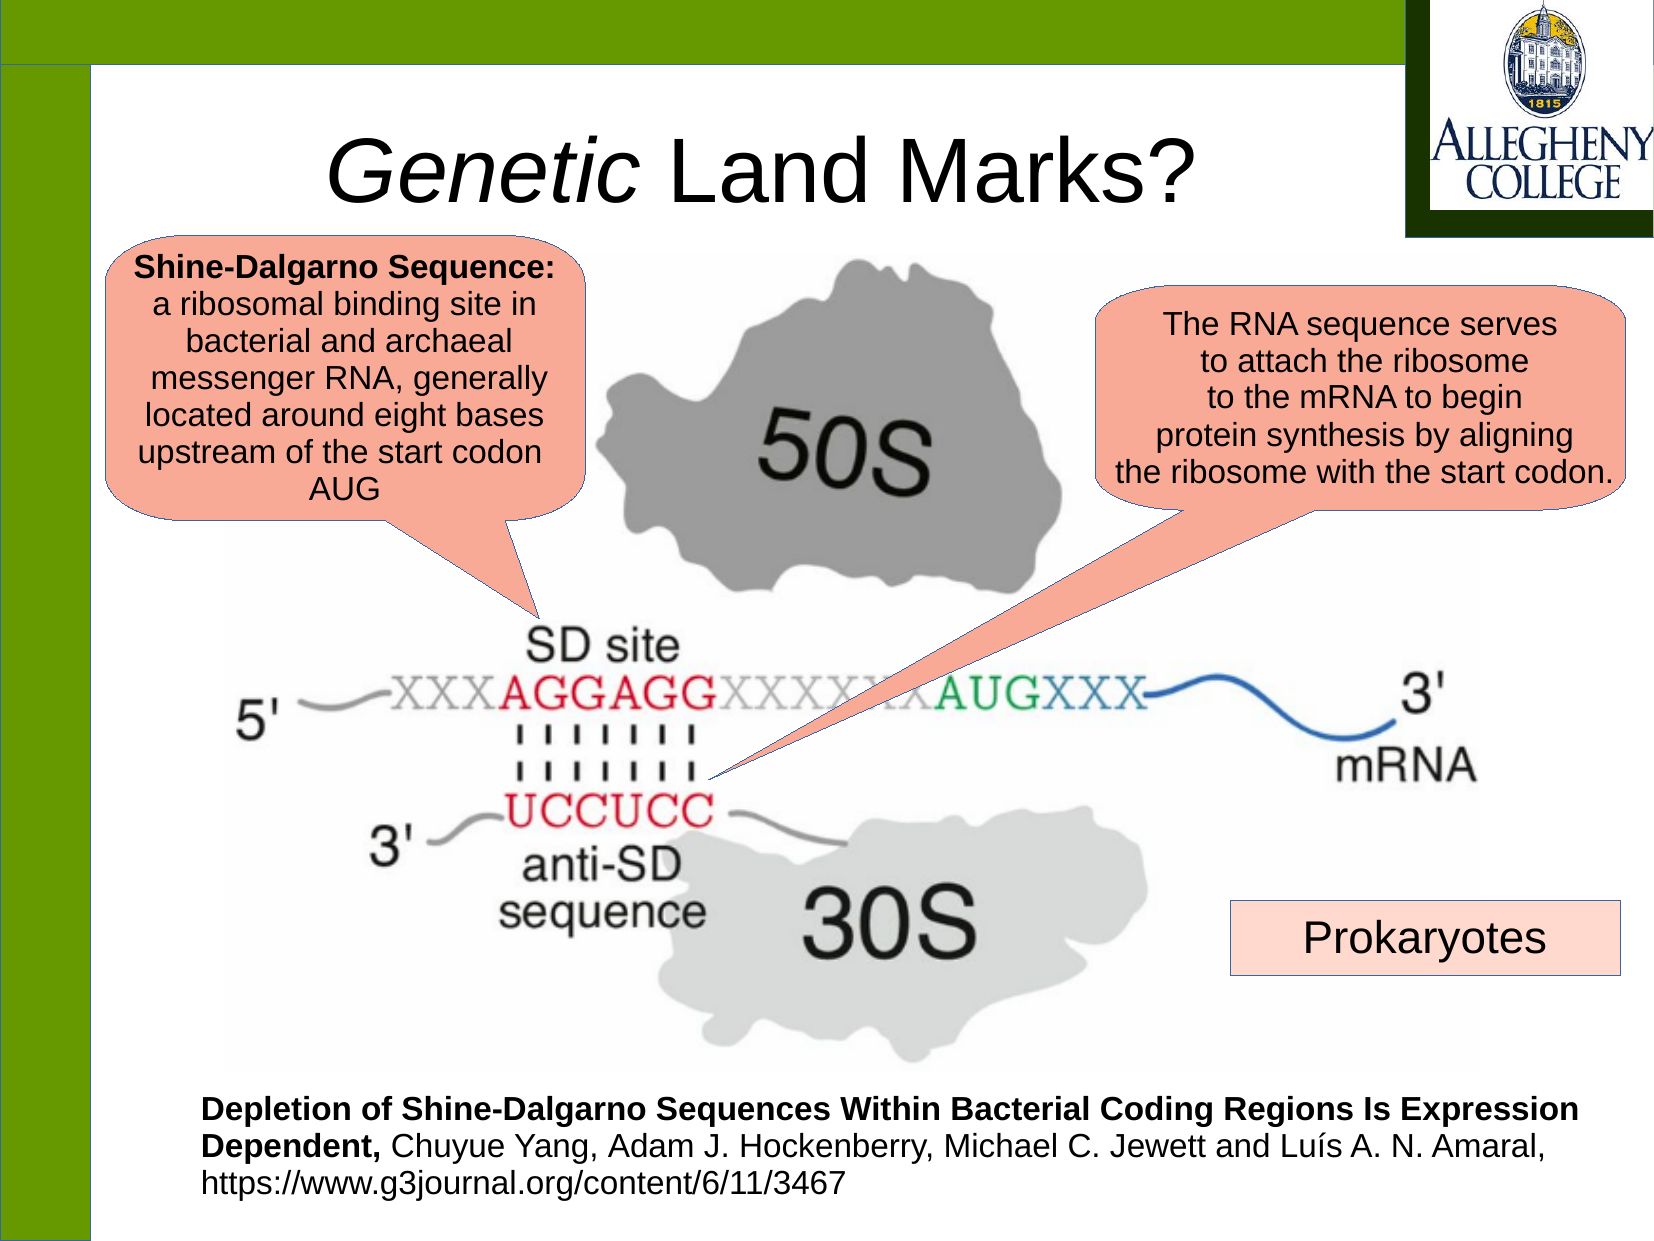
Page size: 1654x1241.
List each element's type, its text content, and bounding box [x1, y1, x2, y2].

picture [1430, 0, 1654, 210]
text_box Depletion of Shine-Dalgarno Sequences Within Bacterial Coding Regions Is Expression Dependent, Chuyue Yang, Adam J. Hockenberry, Michael C. Jewett and Luís A. N. Amaral, https://www.g3journal.org/content/6/11/3467 [186, 1083, 1606, 1210]
text_box The RNA sequence serves to attach the ribosome to the mRNA to begin protein synthesis by aligning the ribosome with the start codon. [708, 285, 1626, 780]
picture [218, 246, 1501, 1072]
text_box Prokaryotes [1230, 900, 1621, 976]
text_box Shine-Dalgarno Sequence: a ribosomal binding site in bacterial and archaeal messenger RNA, generally located around eight bases upstream of the start codon AUG [105, 235, 586, 619]
text_box [0, 0, 1654, 1241]
text_box Genetic Land Marks? [149, 89, 1375, 246]
